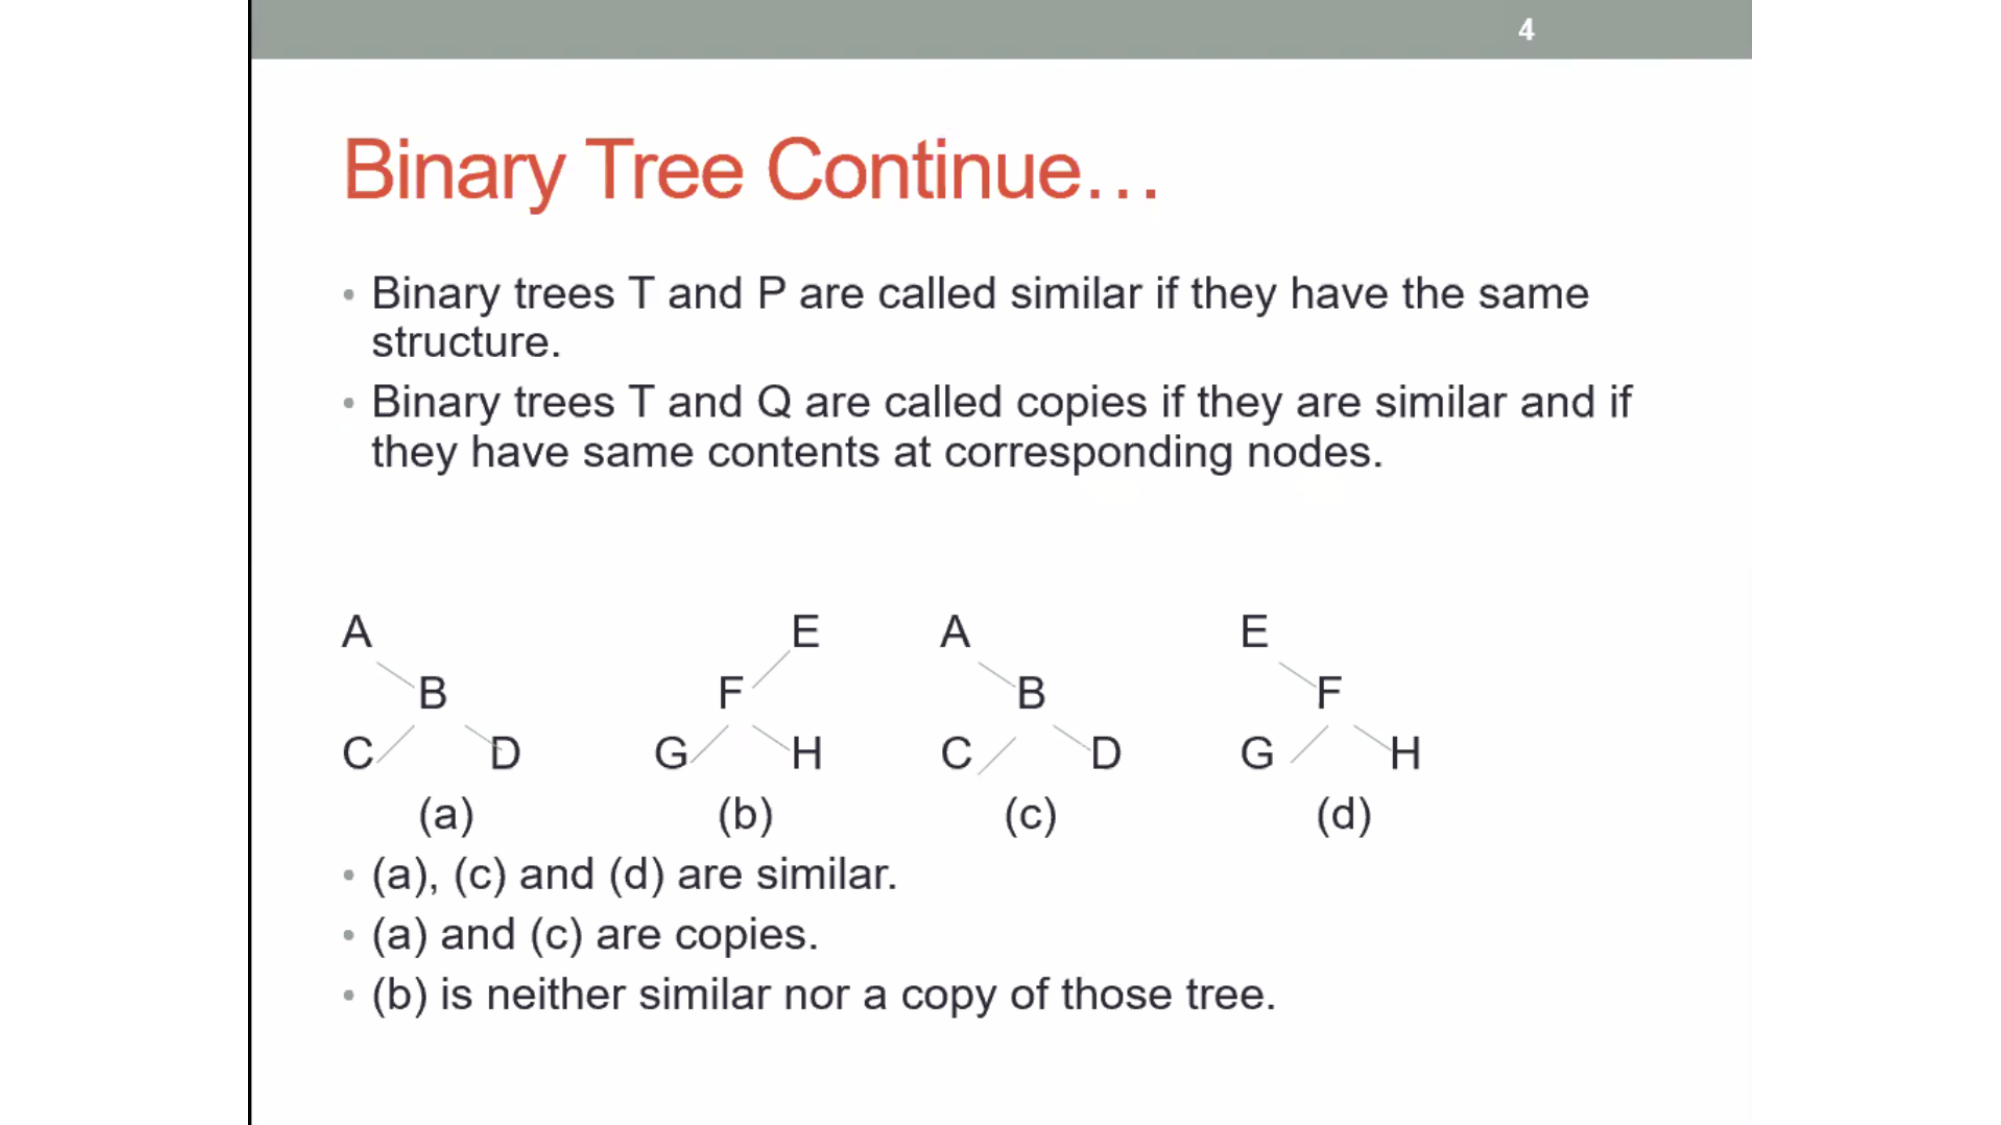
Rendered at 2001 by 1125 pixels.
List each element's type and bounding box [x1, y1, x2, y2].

picture [248, 0, 1752, 1125]
